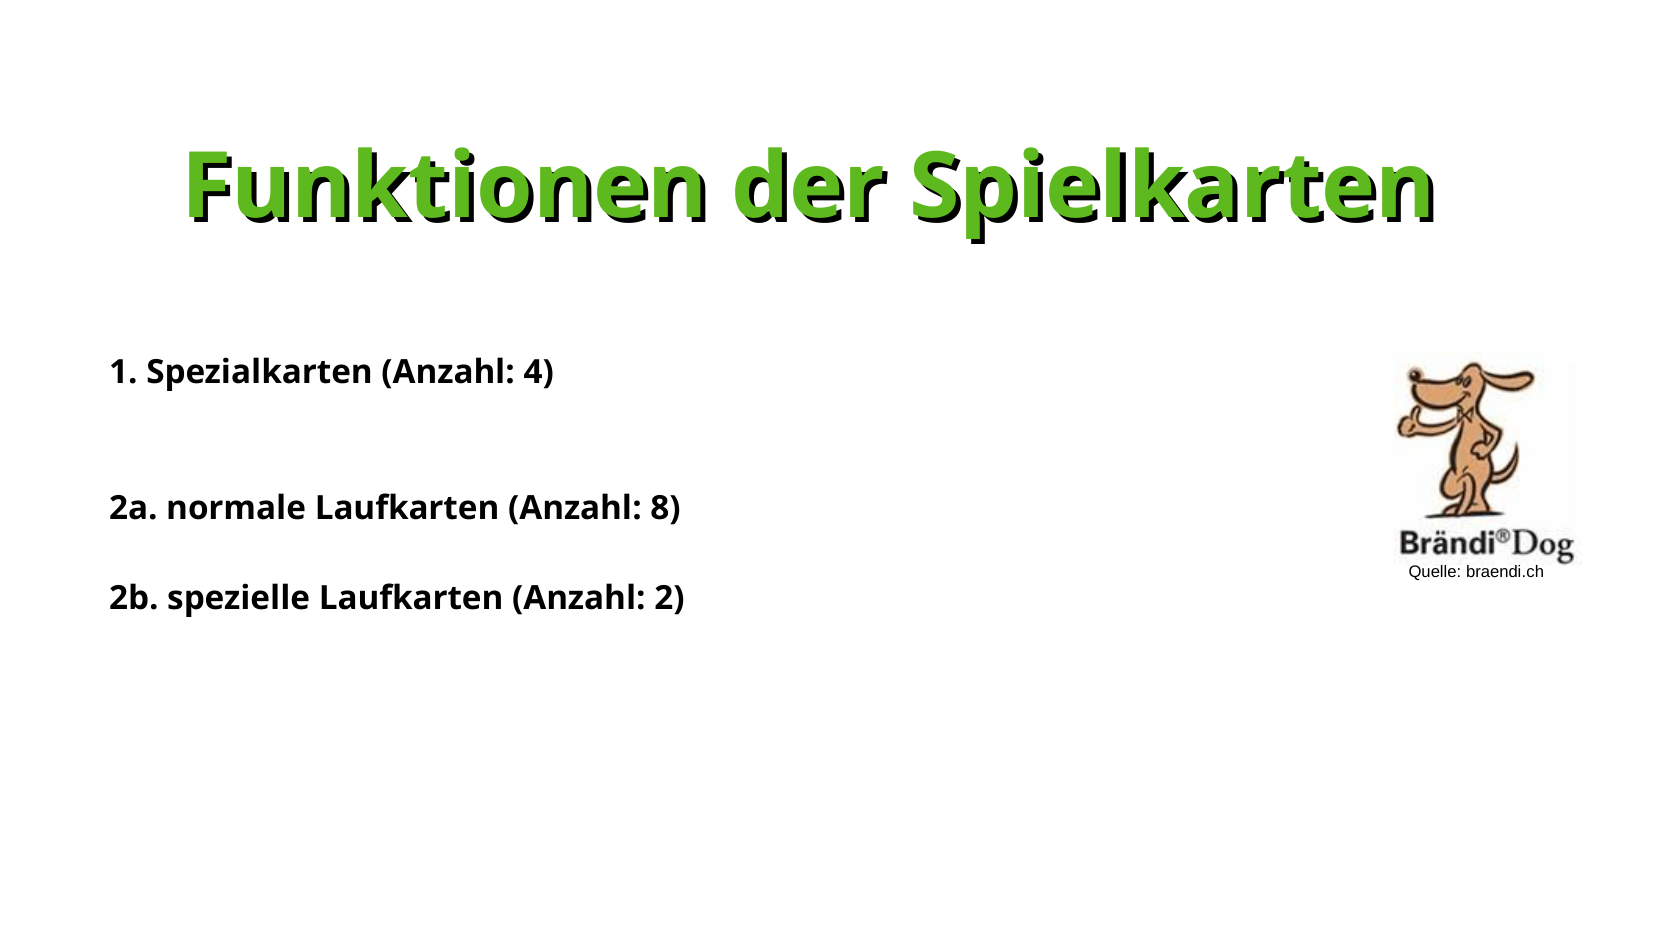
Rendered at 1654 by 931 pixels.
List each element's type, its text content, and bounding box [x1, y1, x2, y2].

title Funktionen der Spielkarten [59, 104, 1559, 260]
text_box Quelle: braendi.ch [1393, 555, 1607, 589]
picture [1294, 352, 1654, 578]
text_box 1. Spezialkarten (Anzahl: 4) 2a. normale Laufkarten (Anzahl: 8) 2b. spezielle Laufkarten (Anzahl: 2) [94, 295, 1099, 805]
